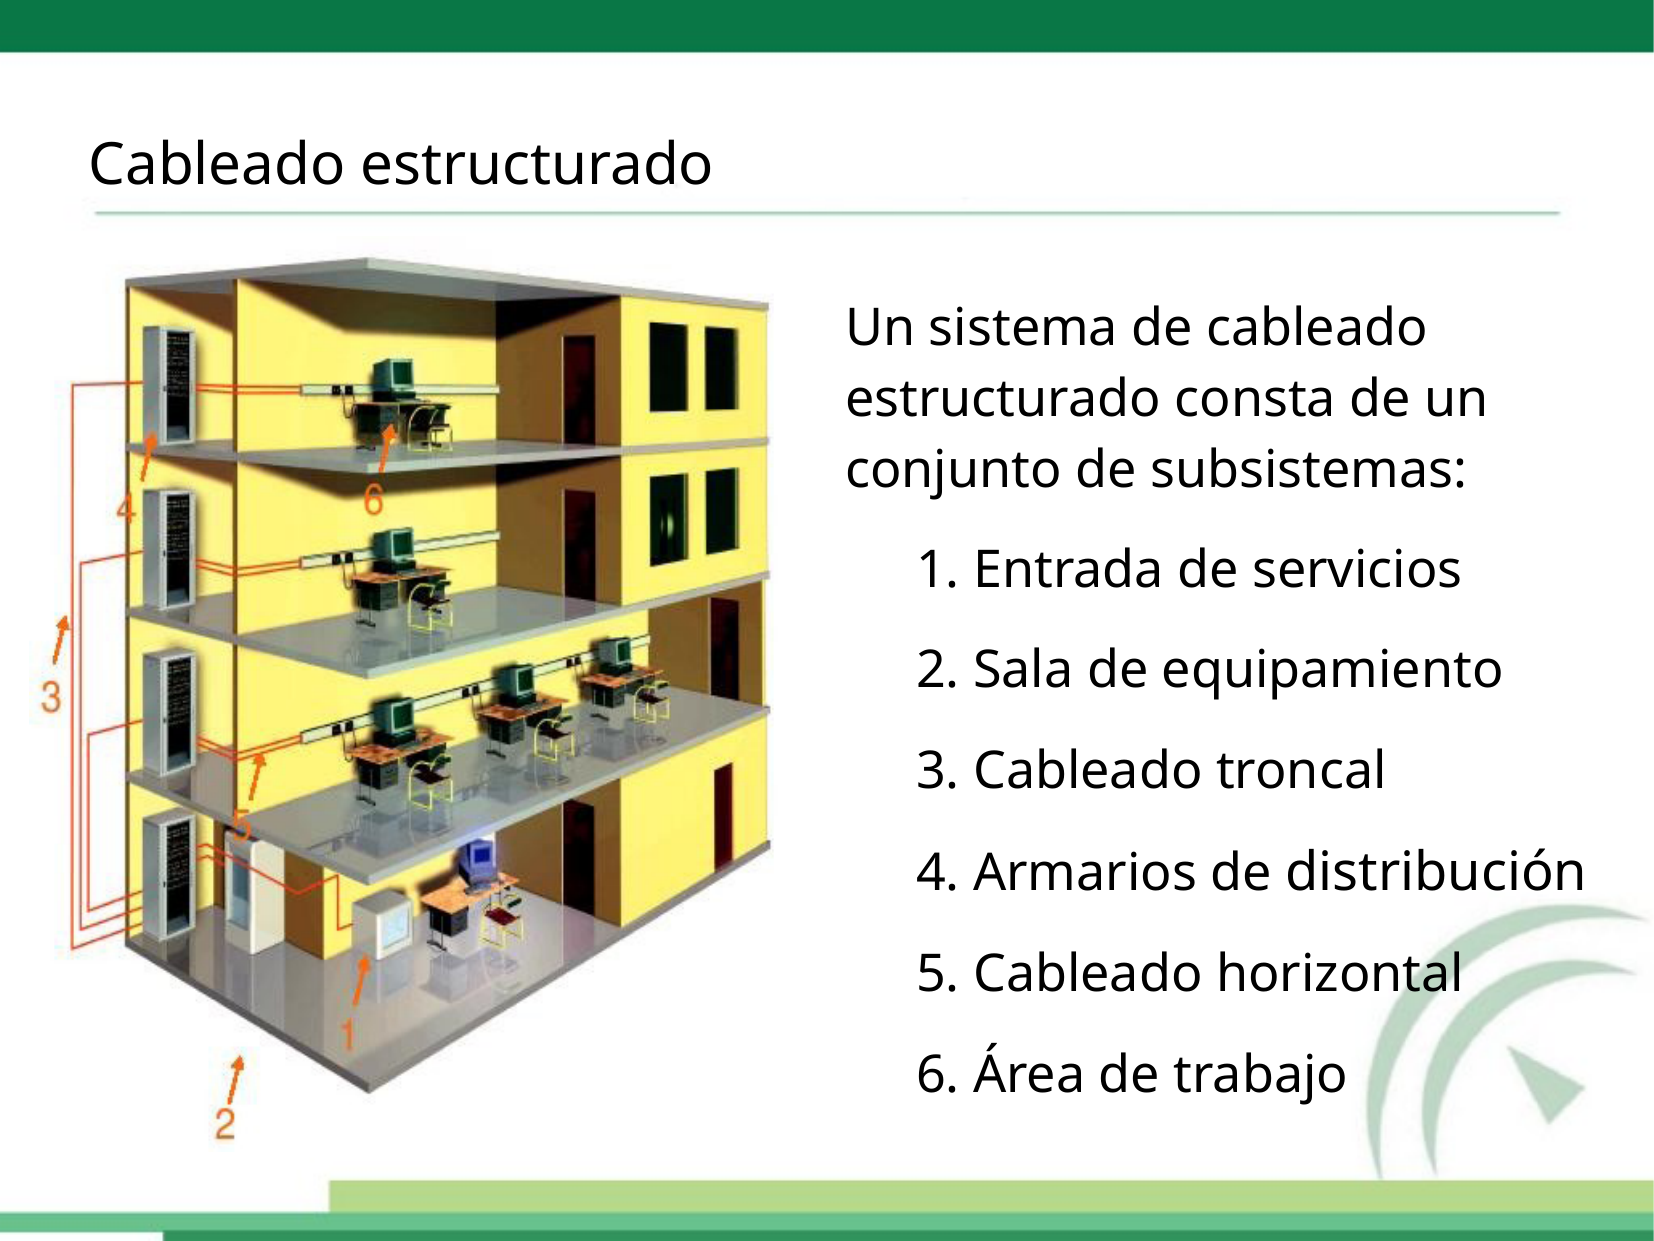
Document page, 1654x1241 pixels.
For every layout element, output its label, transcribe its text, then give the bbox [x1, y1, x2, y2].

picture [0, 0, 1654, 1241]
list Un sistema de cableado estructurado consta de un conjunto de subsistemas: 1. Entrada de servicios 2. Sala de equipamiento 3. Cableado troncal 4. Armarios de distribución 5. Cableado horizontal 6. Área de trabajo [845, 290, 1625, 1094]
title Cableado estructurado [88, 58, 1577, 266]
